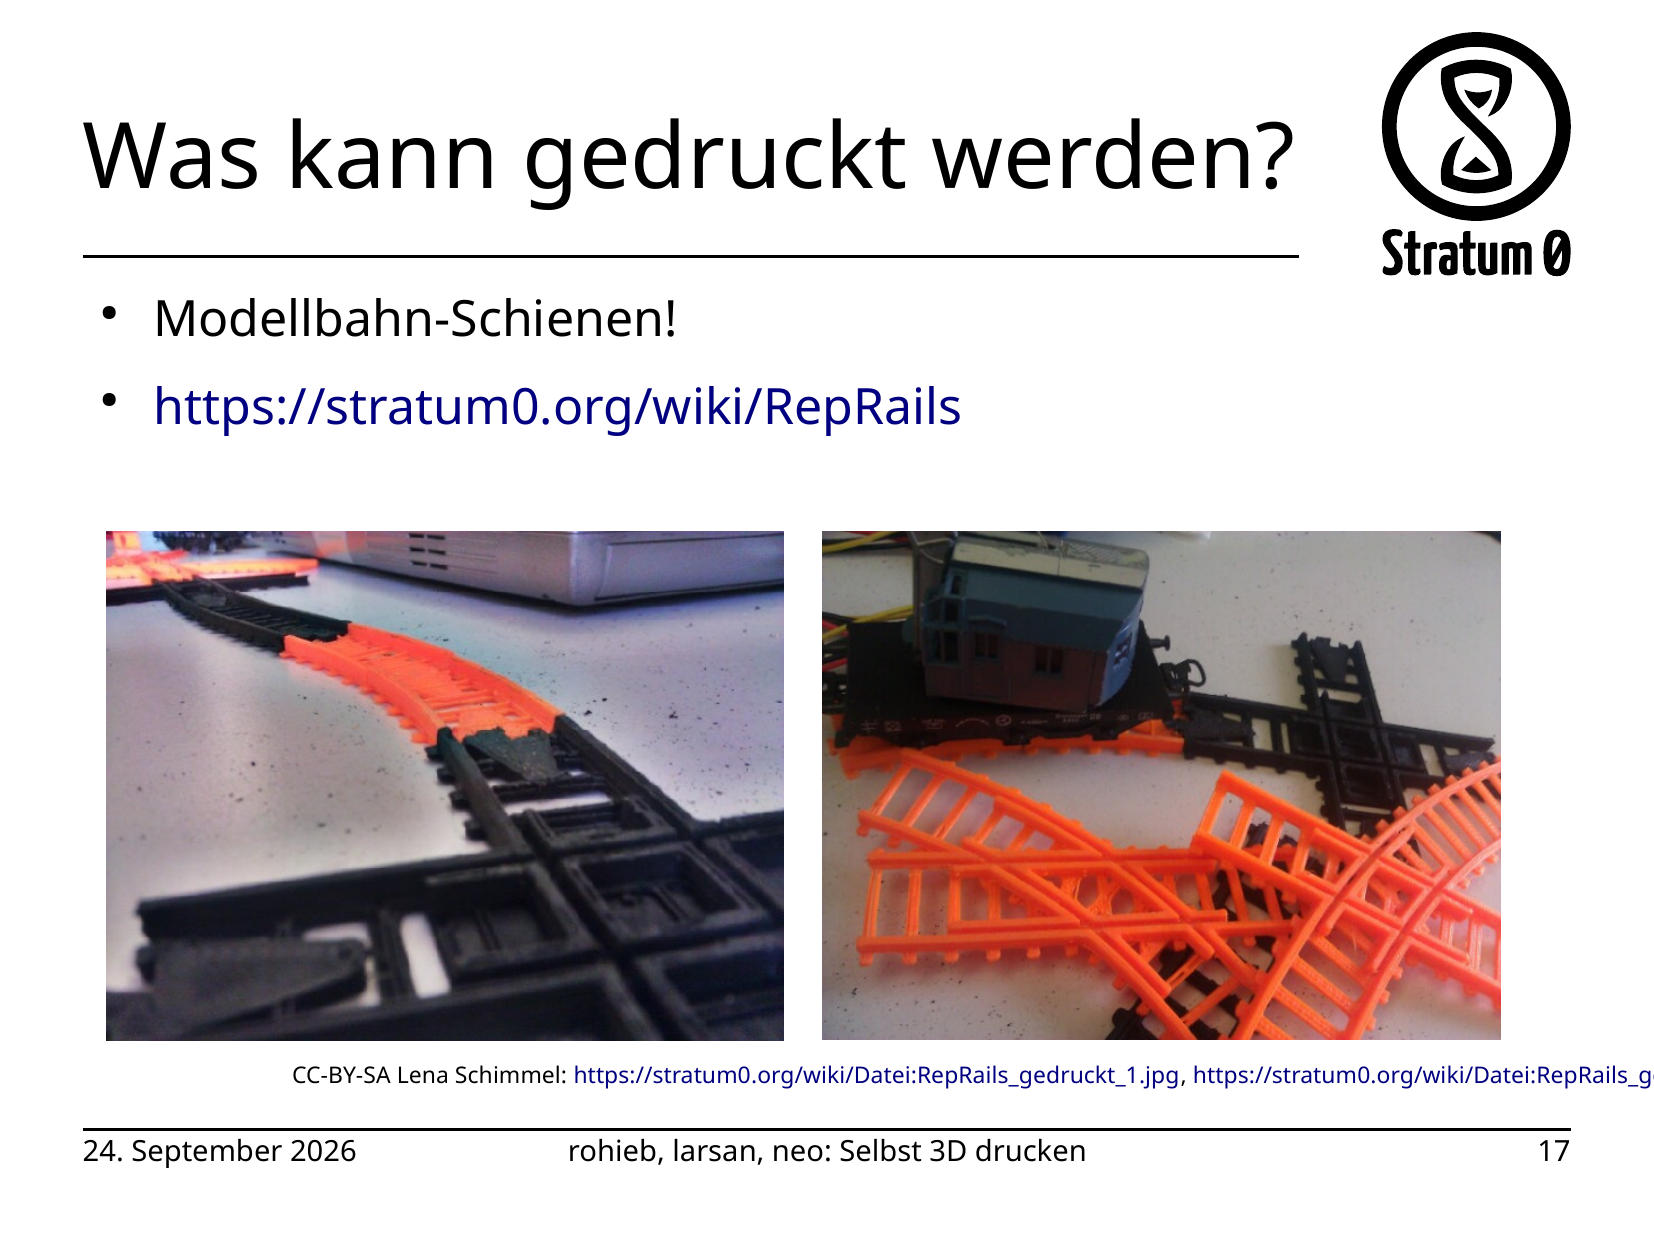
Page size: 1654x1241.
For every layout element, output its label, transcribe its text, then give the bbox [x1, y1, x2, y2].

title Was kann gedruckt werden? [82, 49, 1300, 257]
text_box CC-BY-SA Lena Schimmel: https://stratum0.org/wiki/Datei:RepRails_gedruckt_1.jpg, https://stratum0.org/wiki/Datei:RepRails_gedruckt_2.jpg [277, 1051, 1347, 1093]
picture [822, 531, 1501, 1040]
picture [106, 531, 784, 1041]
list Modellbahn-Schienen! https://stratum0.org/wiki/RepRails [82, 290, 1538, 1010]
